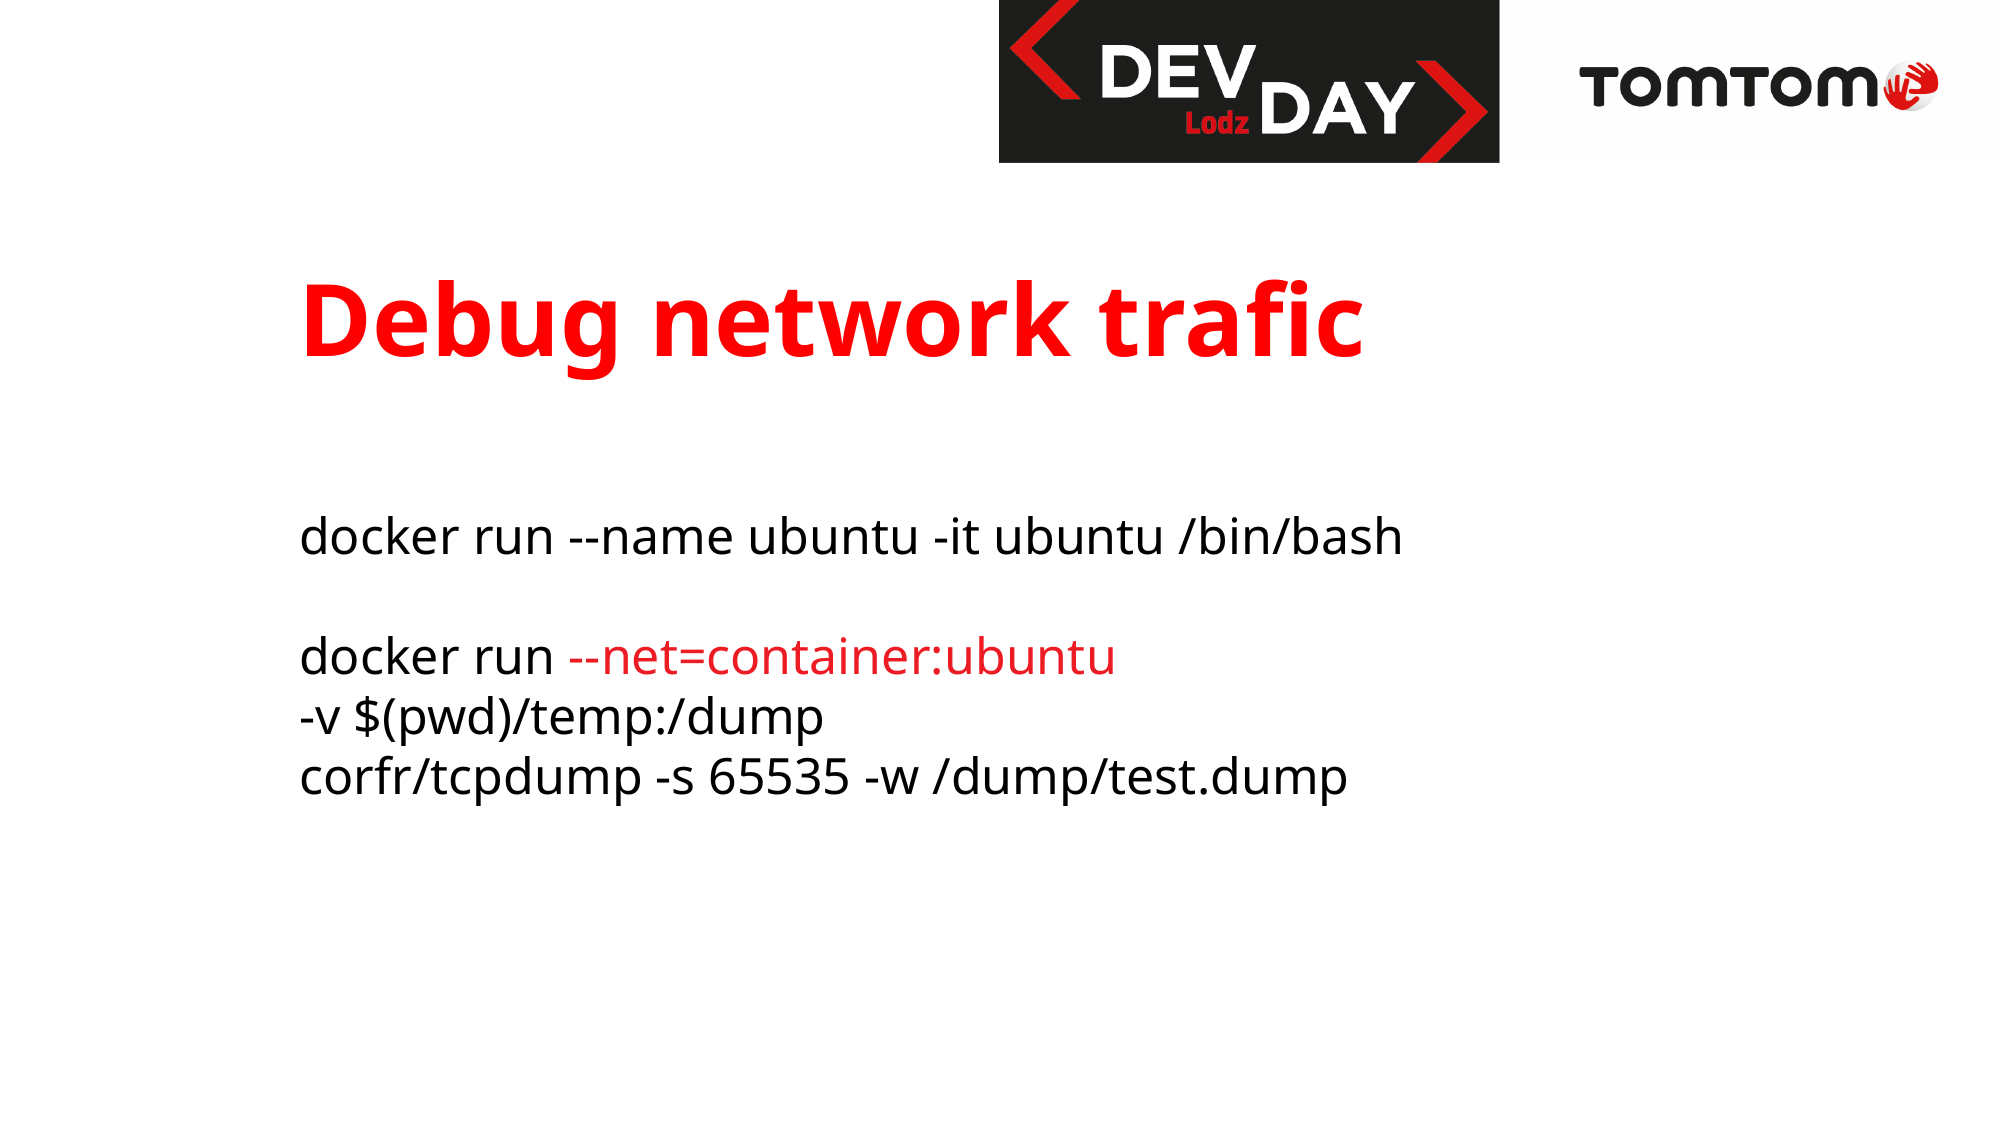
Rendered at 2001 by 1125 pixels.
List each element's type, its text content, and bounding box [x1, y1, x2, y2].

text_box docker run --name ubuntu -it ubuntu /bin/bash docker run --net=container:ubuntu -v $(pwd)/temp:/dump corfr/tcpdump -s 65535 -w /dump/test.dump [284, 437, 1718, 857]
text_box Debug network trafic [283, 249, 1717, 385]
picture [999, 0, 2000, 164]
